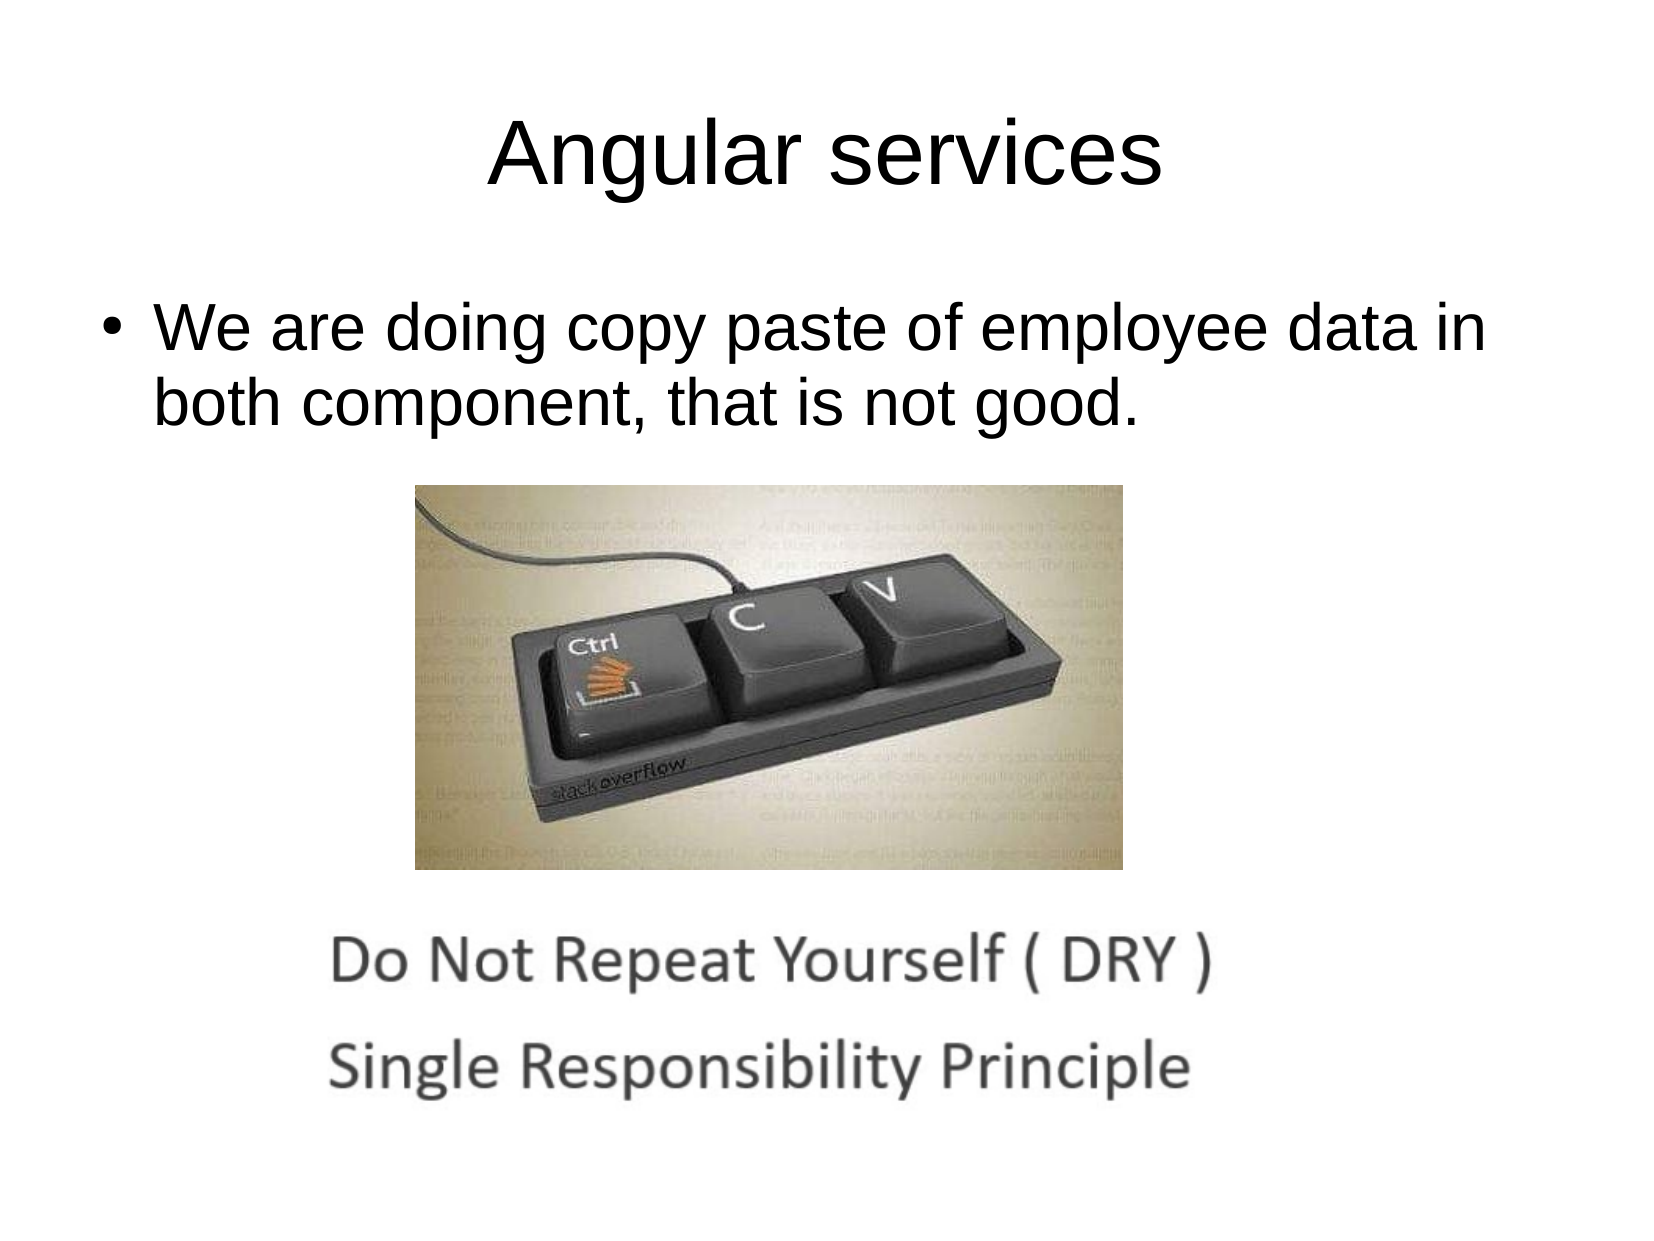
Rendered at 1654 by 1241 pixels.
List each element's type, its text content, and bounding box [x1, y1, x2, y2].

list We are doing copy paste of employee data in both component, that is not good. [82, 290, 1571, 1010]
title Angular services [82, 49, 1571, 257]
picture [306, 918, 1252, 1115]
picture [415, 485, 1123, 870]
